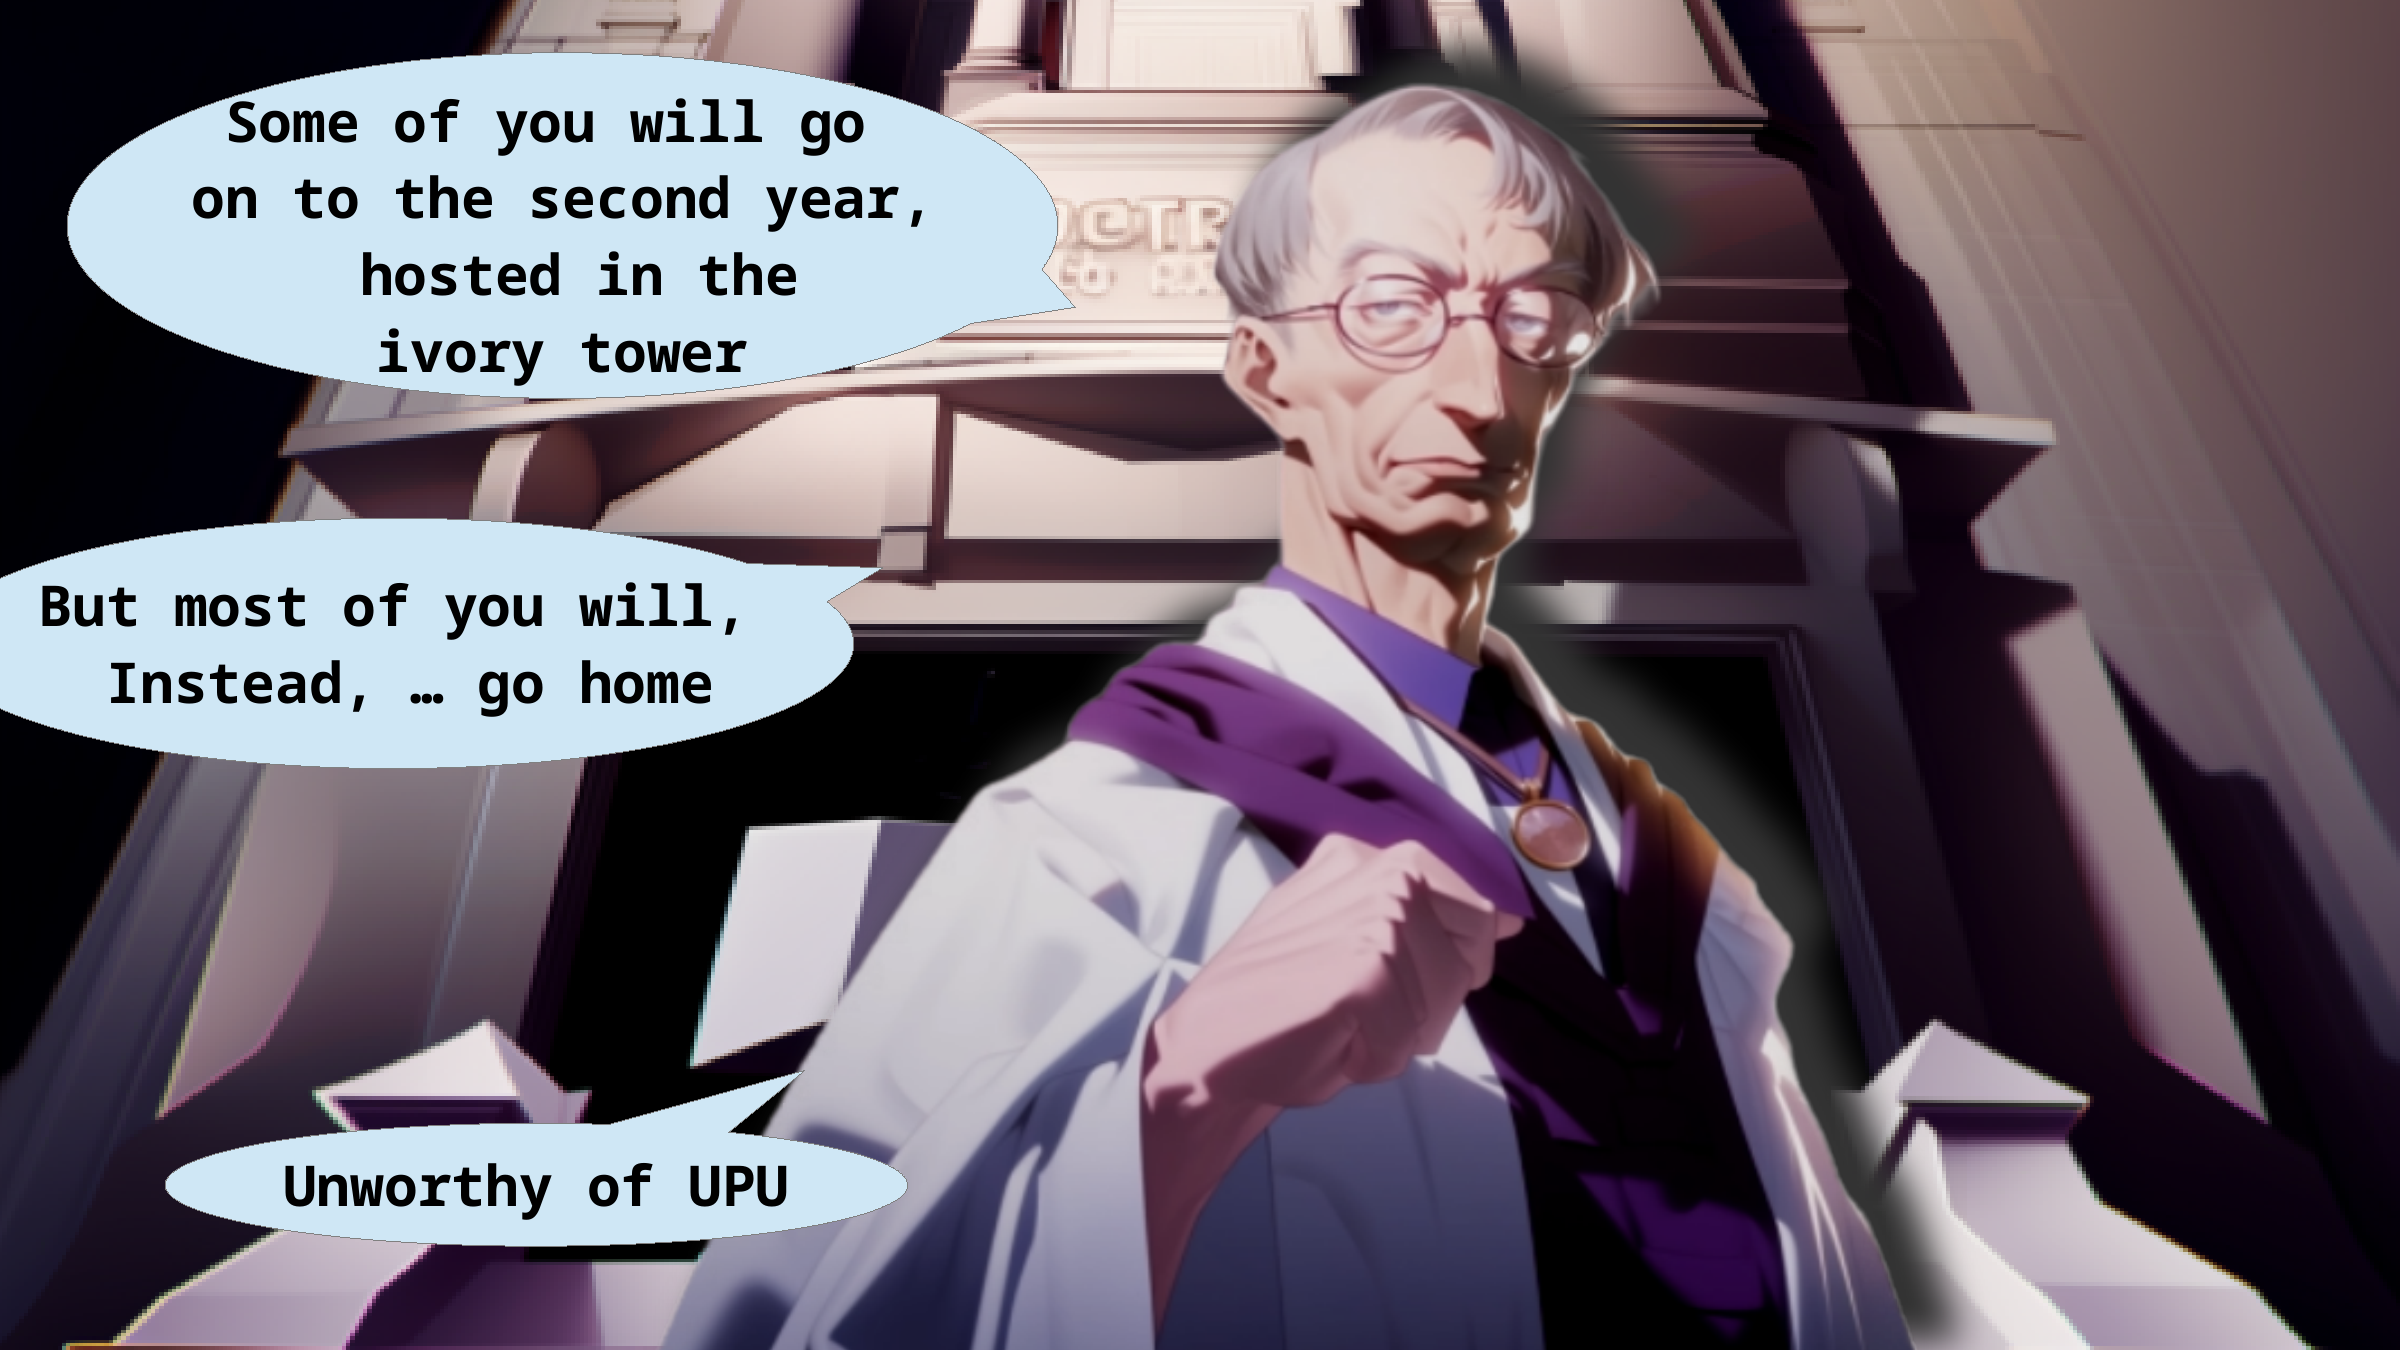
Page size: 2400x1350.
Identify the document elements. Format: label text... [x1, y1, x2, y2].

text_box Unworthy of UPU [165, 1070, 908, 1247]
text_box But most of you will, Instead, … go home [0, 518, 883, 769]
text_box Some of you will go on to the second year, hosted in the ivory tower [67, 52, 1076, 399]
picture [0, 0, 2400, 1350]
